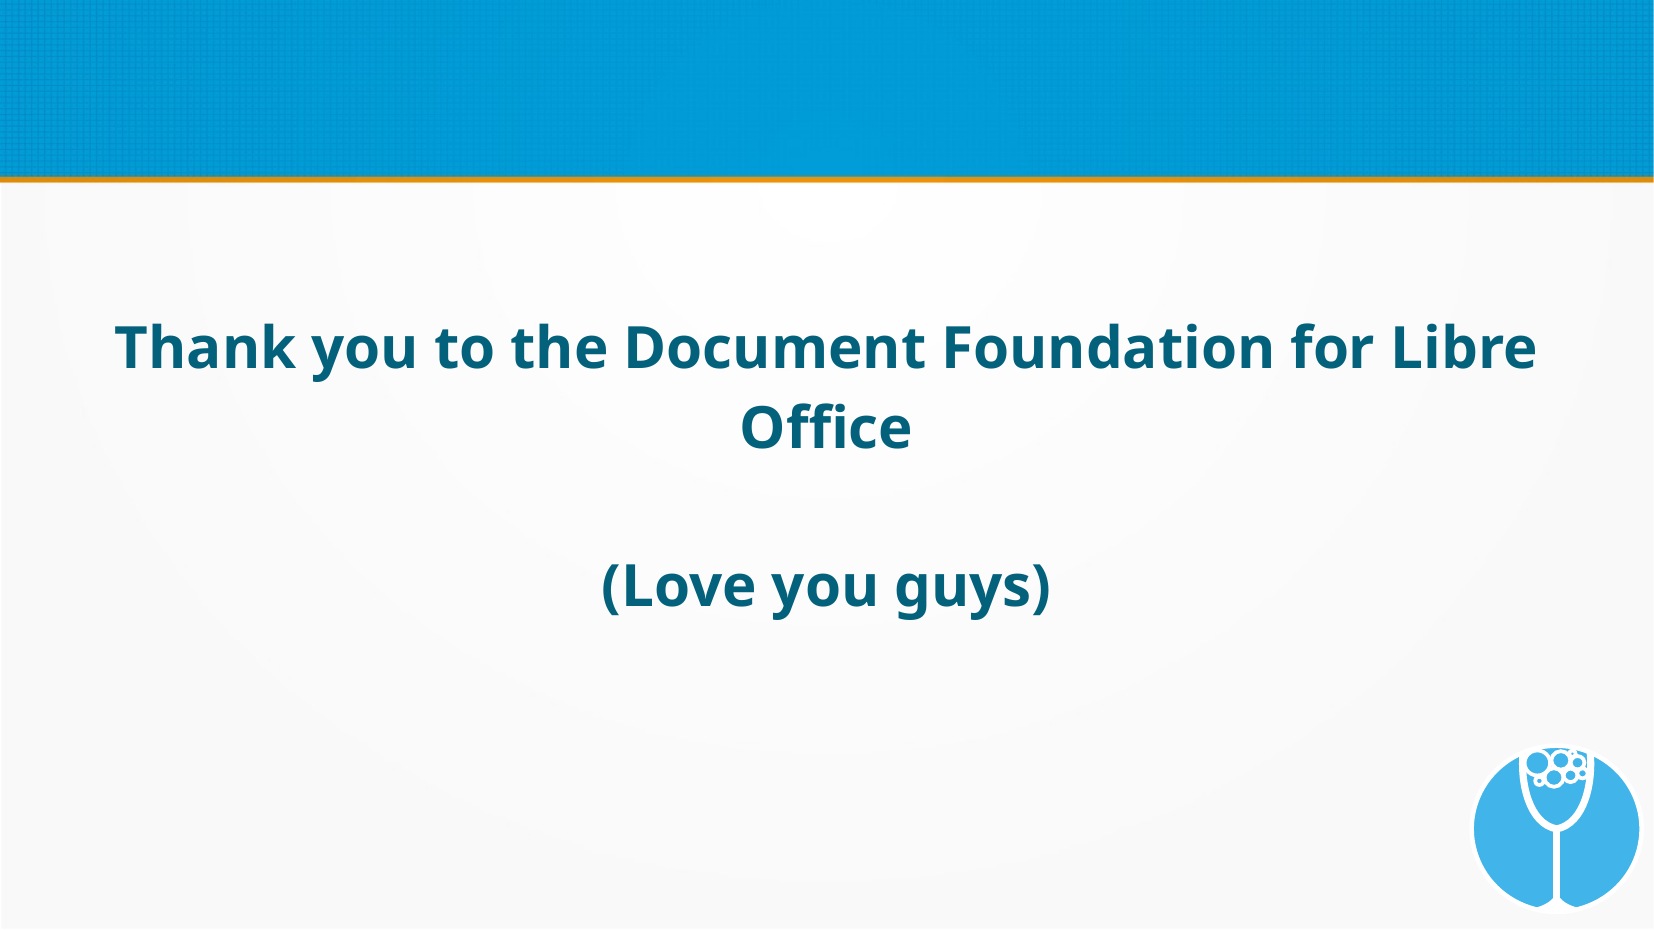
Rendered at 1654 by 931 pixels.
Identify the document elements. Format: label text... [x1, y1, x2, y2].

picture [0, 175, 1654, 931]
subtitle Thank you to the Document Foundation for Libre Office (Love you guys) [82, 105, 1571, 826]
